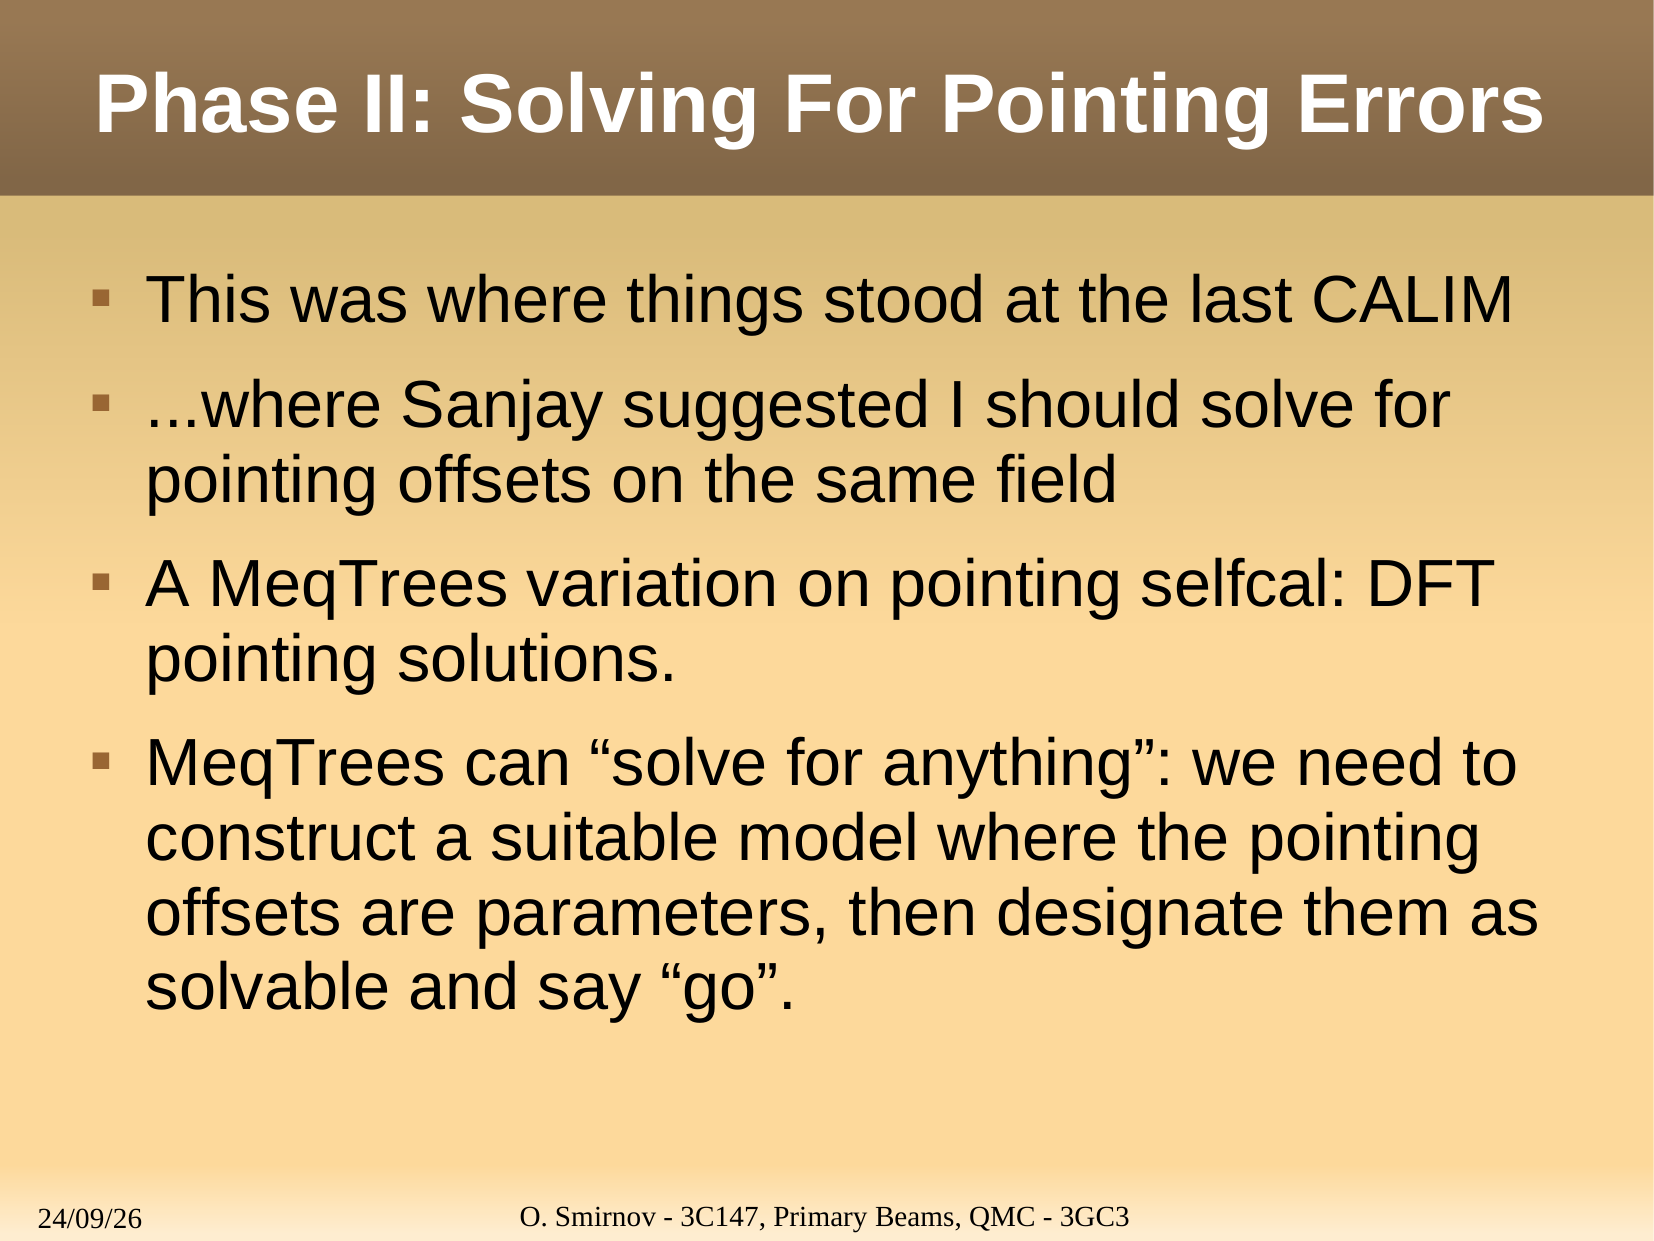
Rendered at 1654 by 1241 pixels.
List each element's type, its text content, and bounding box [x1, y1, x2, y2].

picture [0, 0, 1654, 1241]
list This was where things stood at the last CALIM ...where Sanjay suggested I should solve for pointing offsets on the same field A MeqTrees variation on pointing selfcal: DFT pointing solutions. MeqTrees can “solve for anything”: we need to construct a suitable model where the pointing offsets are parameters, then designate them as solvable and say “go”. [75, 262, 1564, 1067]
title Phase II: Solving For Pointing Errors [76, 7, 1565, 200]
